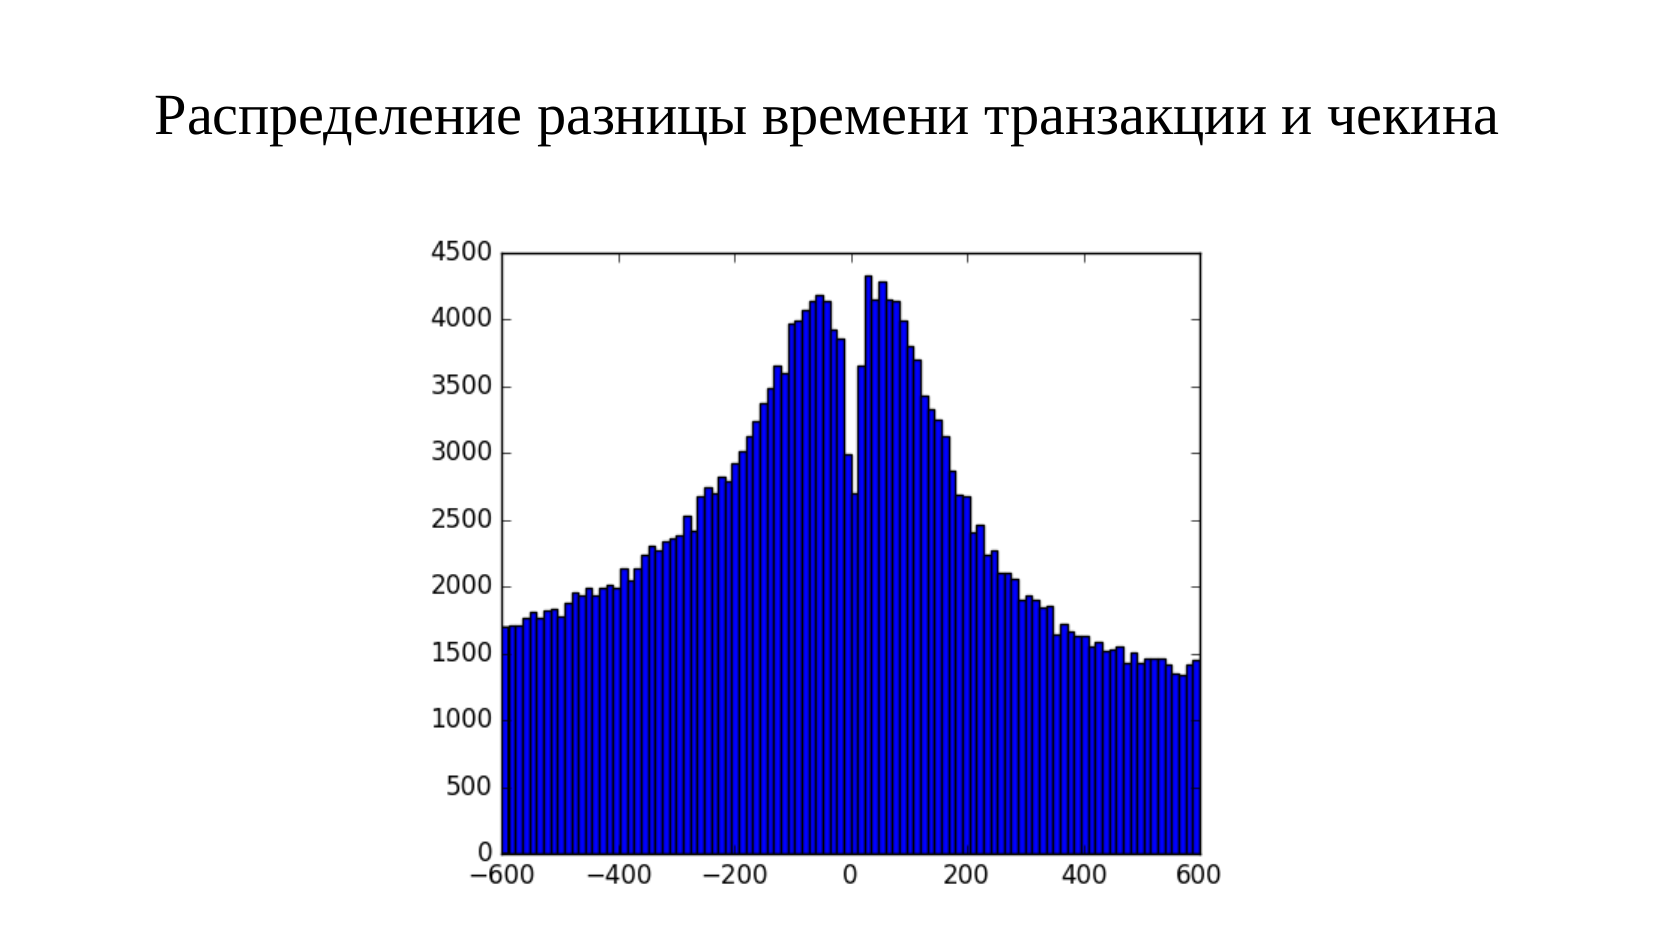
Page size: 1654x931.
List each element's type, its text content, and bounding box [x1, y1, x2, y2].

picture [389, 178, 1290, 929]
text_box Распределение разницы времени транзакции и чекина [139, 75, 1514, 155]
